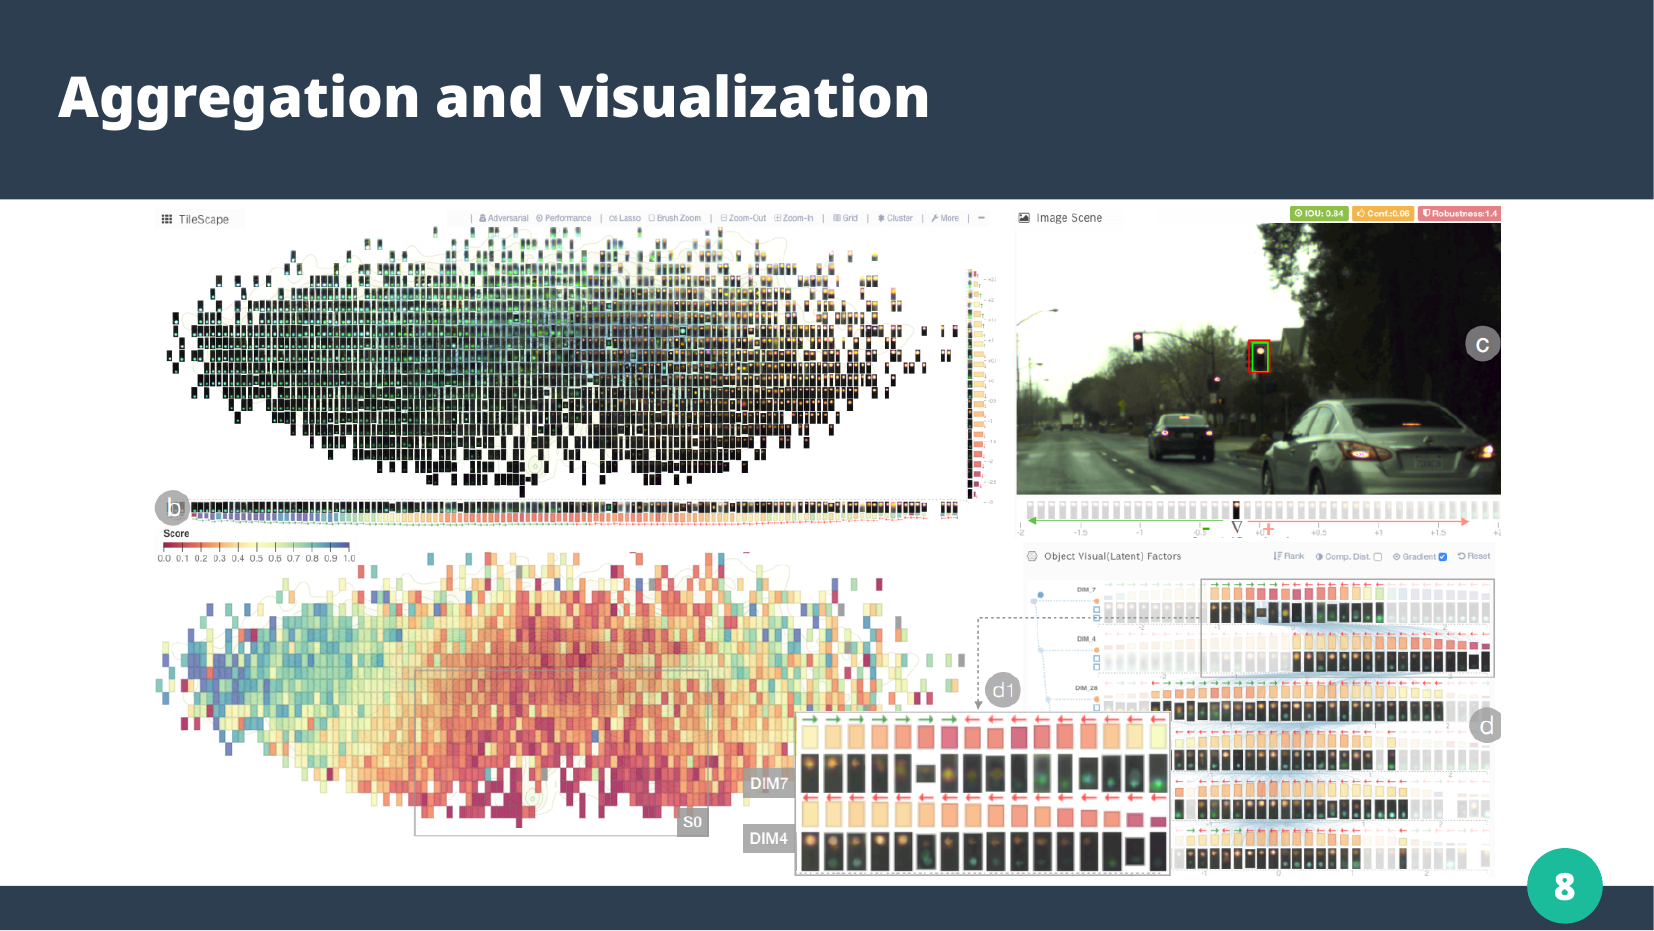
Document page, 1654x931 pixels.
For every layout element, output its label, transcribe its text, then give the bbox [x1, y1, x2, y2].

picture [145, 206, 1501, 879]
title Aggregation and visualization [59, 37, 1595, 155]
